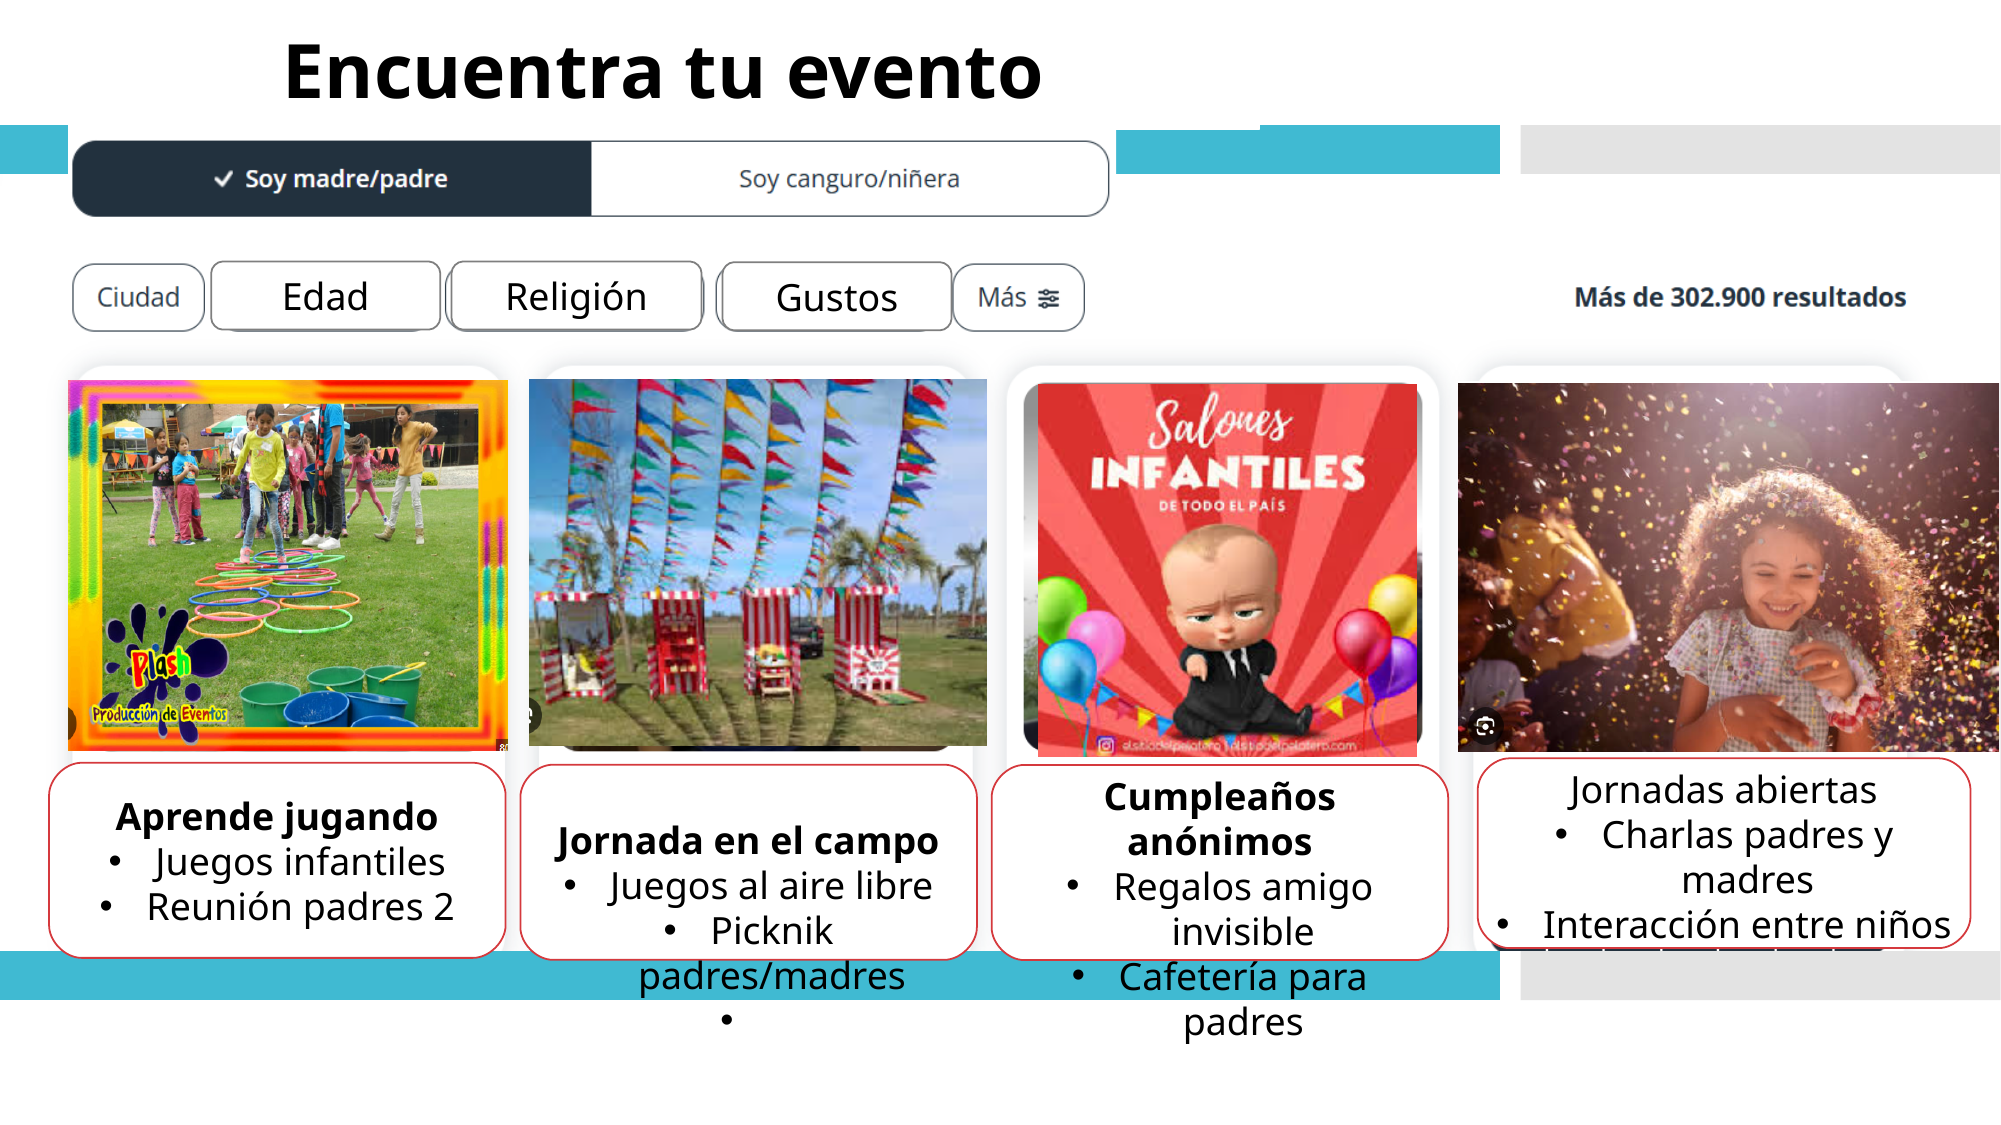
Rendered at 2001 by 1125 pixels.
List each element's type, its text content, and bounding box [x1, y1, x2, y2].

text_box Jornada en el campo Juegos al aire libre Picknik padres/madres [520, 764, 977, 960]
text_box Religión [451, 261, 702, 330]
text_box Gustos [722, 262, 952, 331]
text_box Edad [211, 261, 441, 330]
text_box Aprende jugando Juegos infantiles Reunión padres 2 [49, 762, 506, 958]
picture [0, 119, 2000, 951]
text_box Encuentra tu evento [68, 9, 1259, 130]
text_box Jornadas abiertas Charlas padres y madres Interacción entre niños [1477, 758, 1971, 949]
text_box Cumpleaños anónimos Regalos amigo invisible Cafetería para padres [991, 764, 1449, 961]
